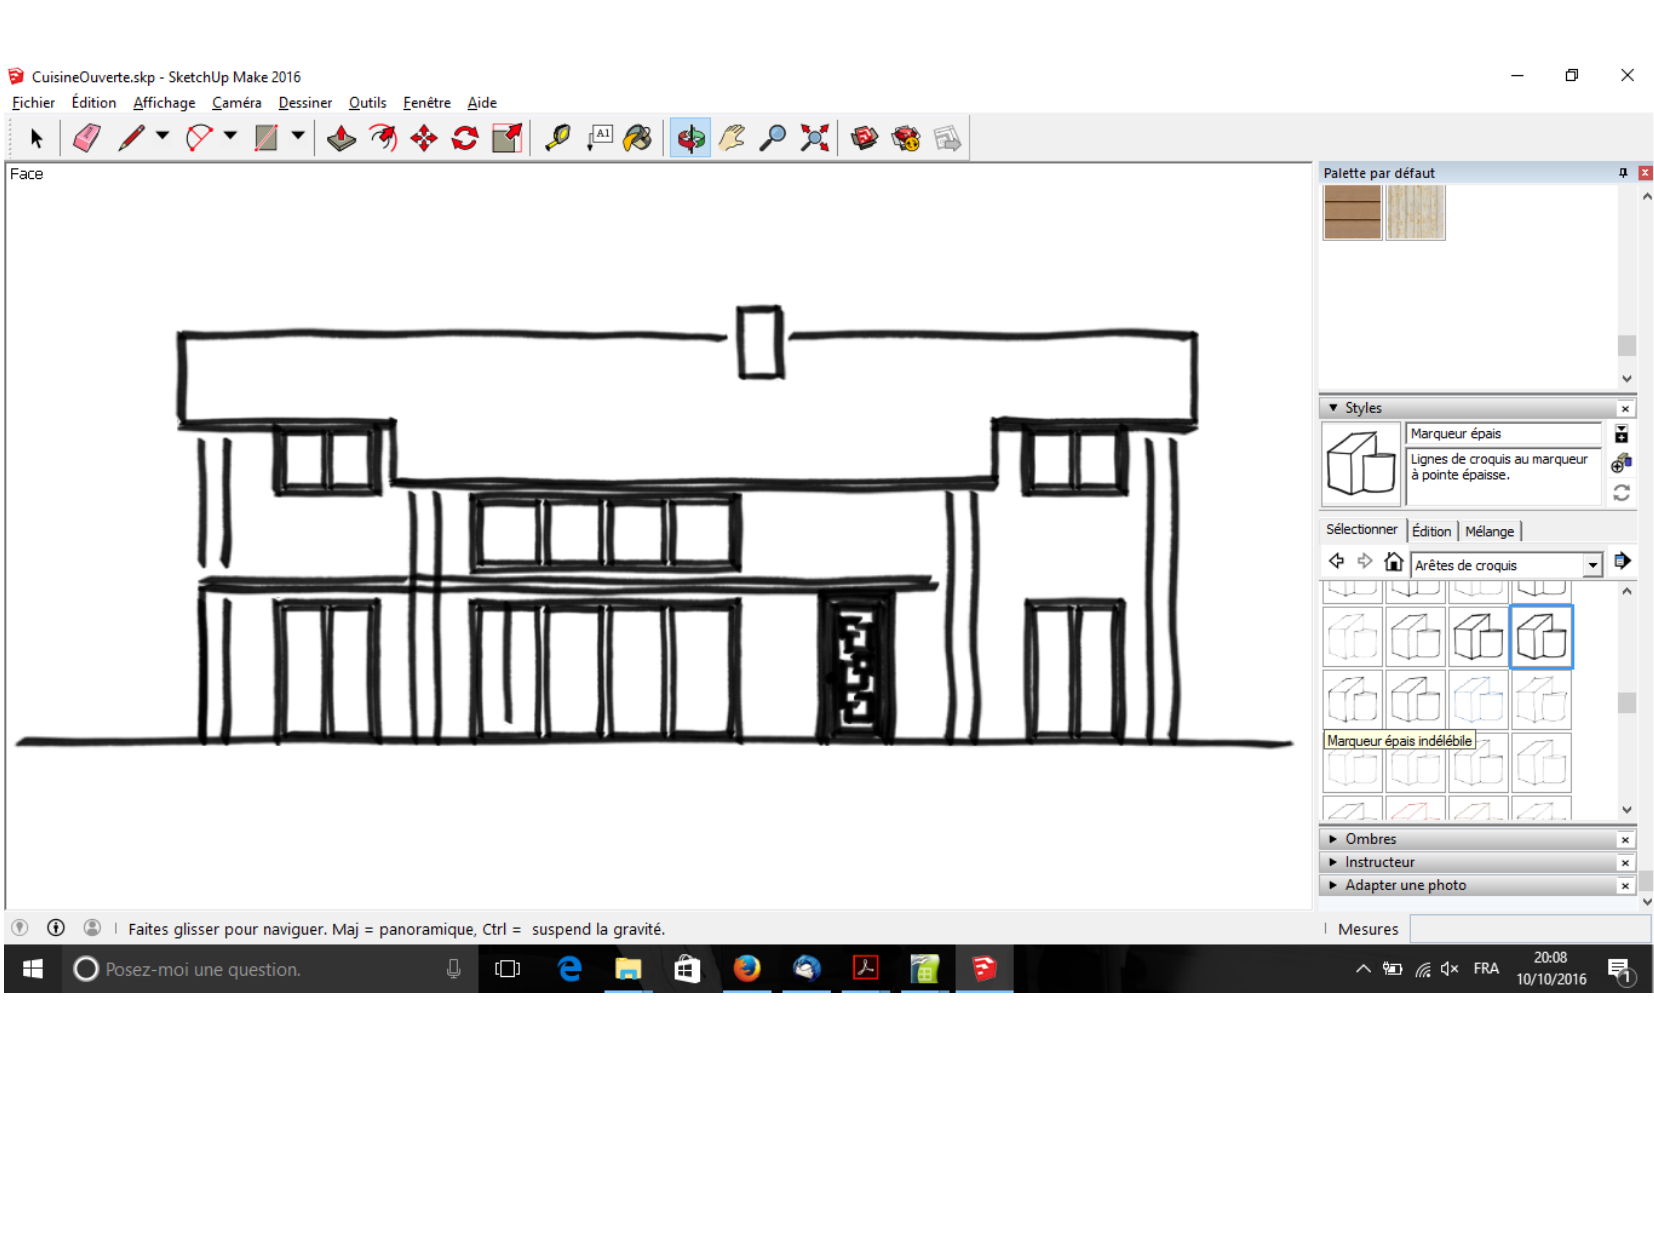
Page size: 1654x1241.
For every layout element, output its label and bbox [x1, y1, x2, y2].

picture [4, 63, 1654, 994]
